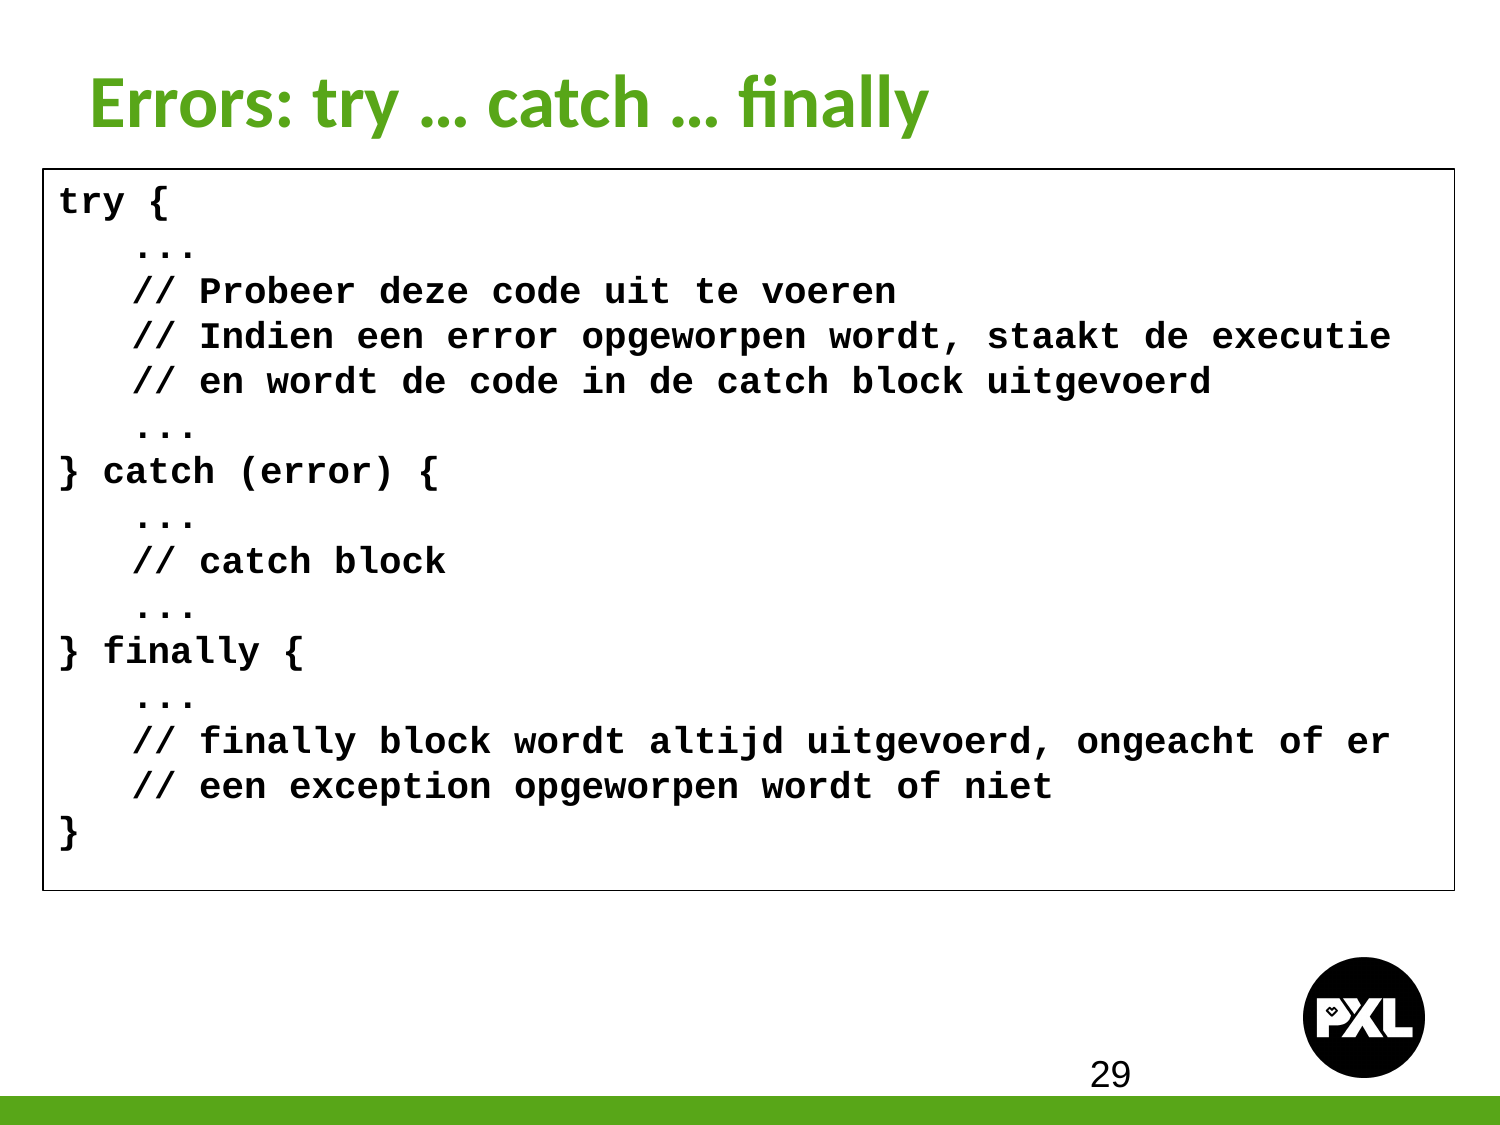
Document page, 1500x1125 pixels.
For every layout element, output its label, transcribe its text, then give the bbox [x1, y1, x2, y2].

picture [1303, 957, 1425, 1078]
text_box Errors: try … catch … finally [75, 45, 1425, 168]
text_box <number> [1074, 1042, 1304, 1103]
text_box try { ... // Probeer deze code uit te voeren // Indien een error opgeworpen wordt, staakt de executie // en wordt de code in de catch block uitgevoerd ... } catch (error) { ... // catch block ... } finally { ... // finally block wordt altijd uitgevoerd, ongeacht of er // een exception opgeworpen wordt of niet } [42, 168, 1455, 891]
